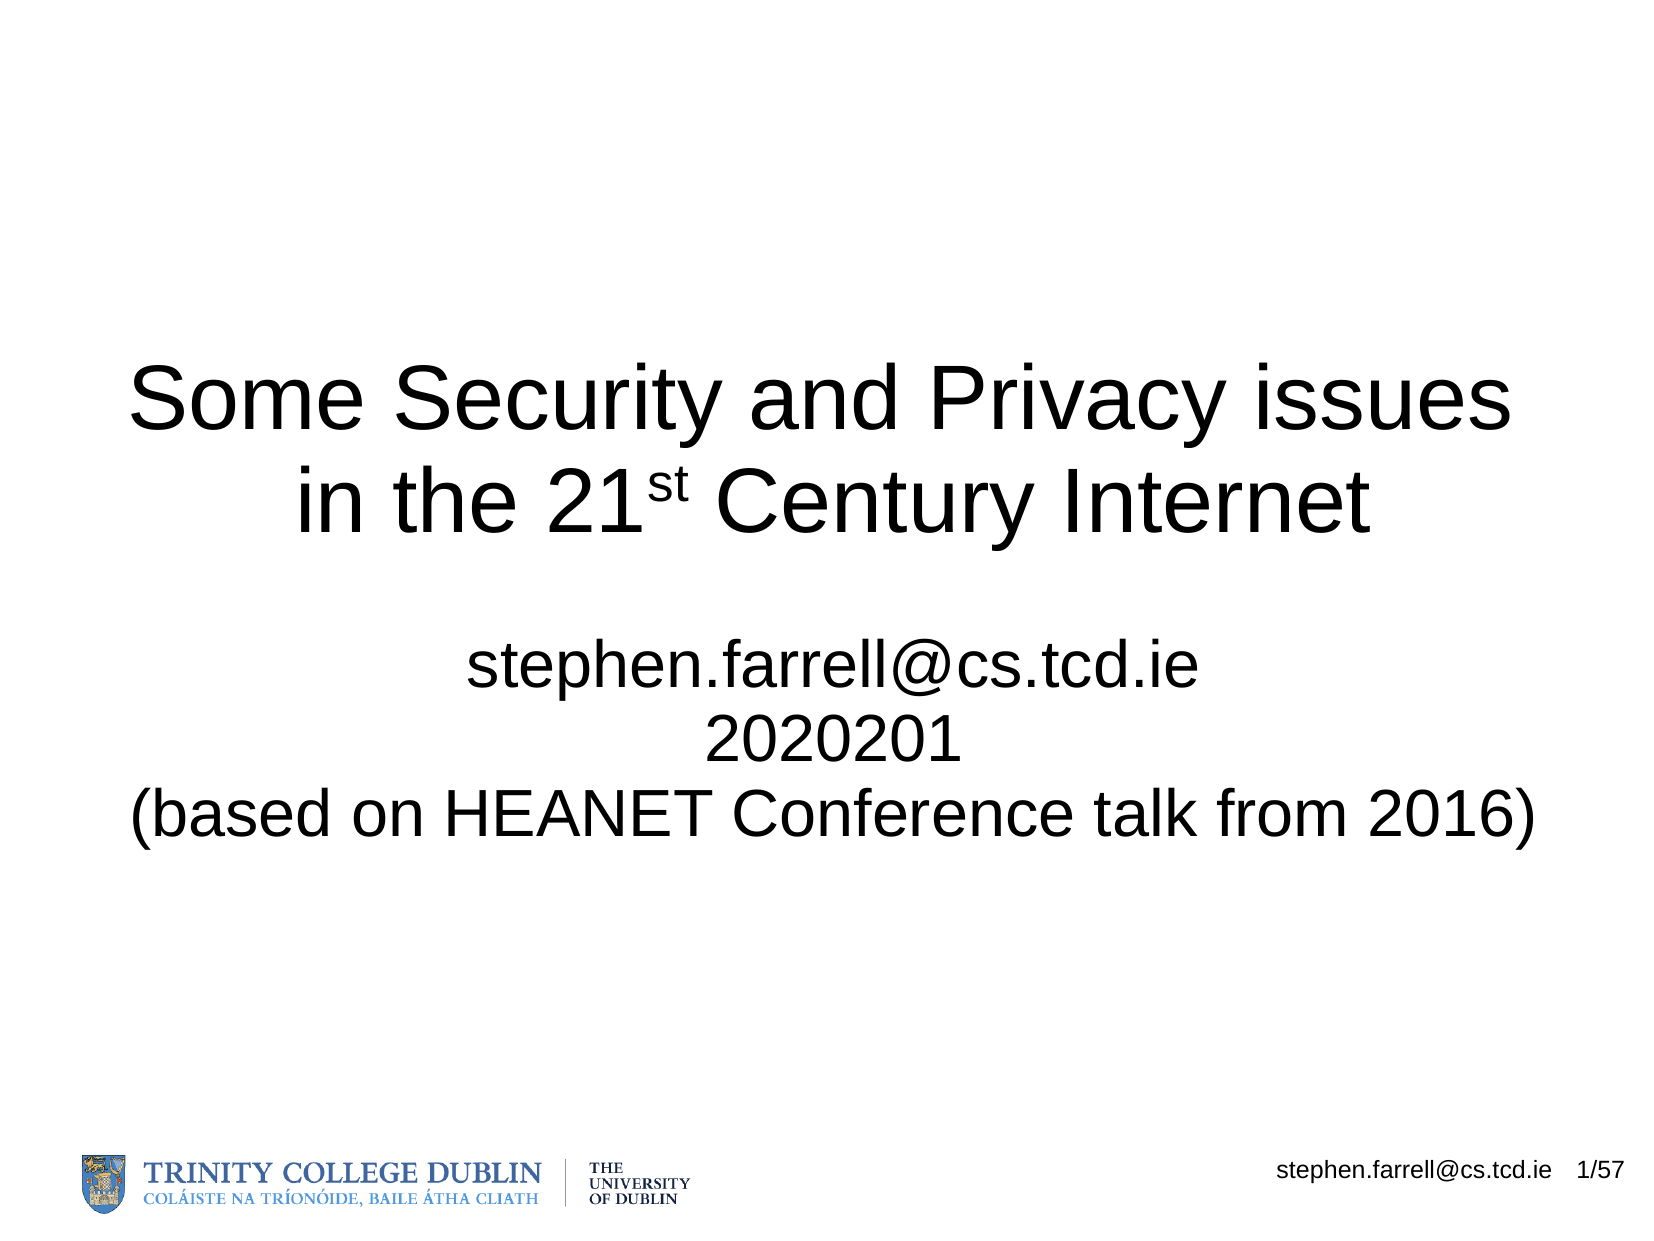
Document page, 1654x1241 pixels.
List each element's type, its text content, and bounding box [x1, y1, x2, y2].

text_box Some Security and Privacy issues in the 21st Century Internet stephen.farrell@cs.tcd.ie 2020201 (based on HEANET Conference talk from 2016) [90, 345, 1579, 853]
picture [82, 1155, 694, 1214]
